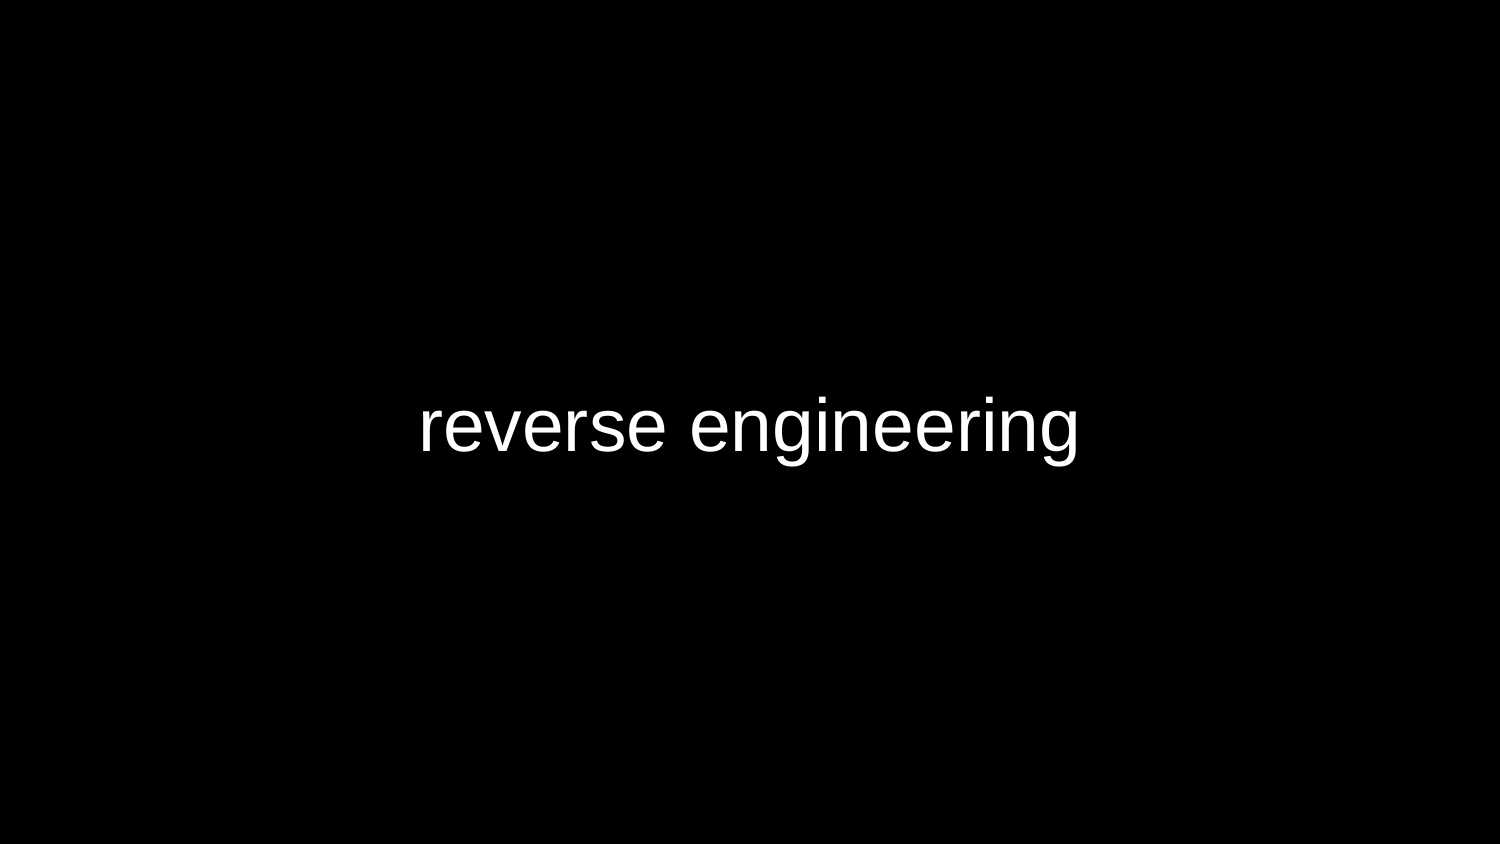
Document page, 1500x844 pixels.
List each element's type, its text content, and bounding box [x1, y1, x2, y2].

title reverse engineering [51, 352, 1449, 491]
